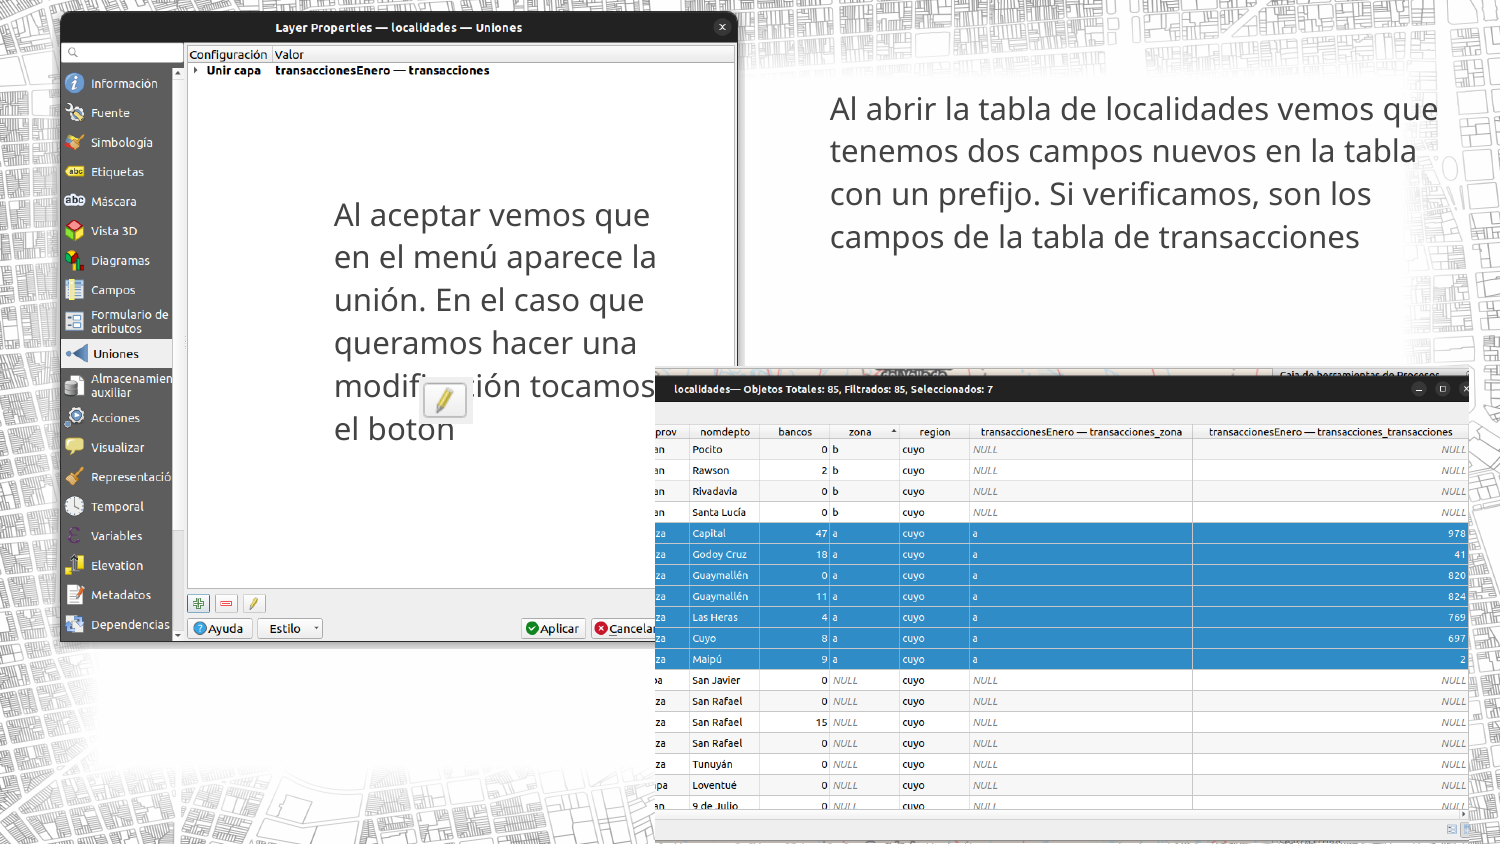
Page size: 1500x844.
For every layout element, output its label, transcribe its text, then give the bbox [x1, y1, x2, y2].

text_box Al abrir la tabla de localidades vemos que tenemos dos campos nuevos en la tabla con un prefijo. Si verificamos, son los campos de la tabla de transacciones [814, 79, 1465, 348]
picture [0, 0, 1500, 844]
text_box Al aceptar vemos que en el menú aparece la unión. En el caso que queramos hacer una modificación tocamos el botón [318, 185, 697, 426]
